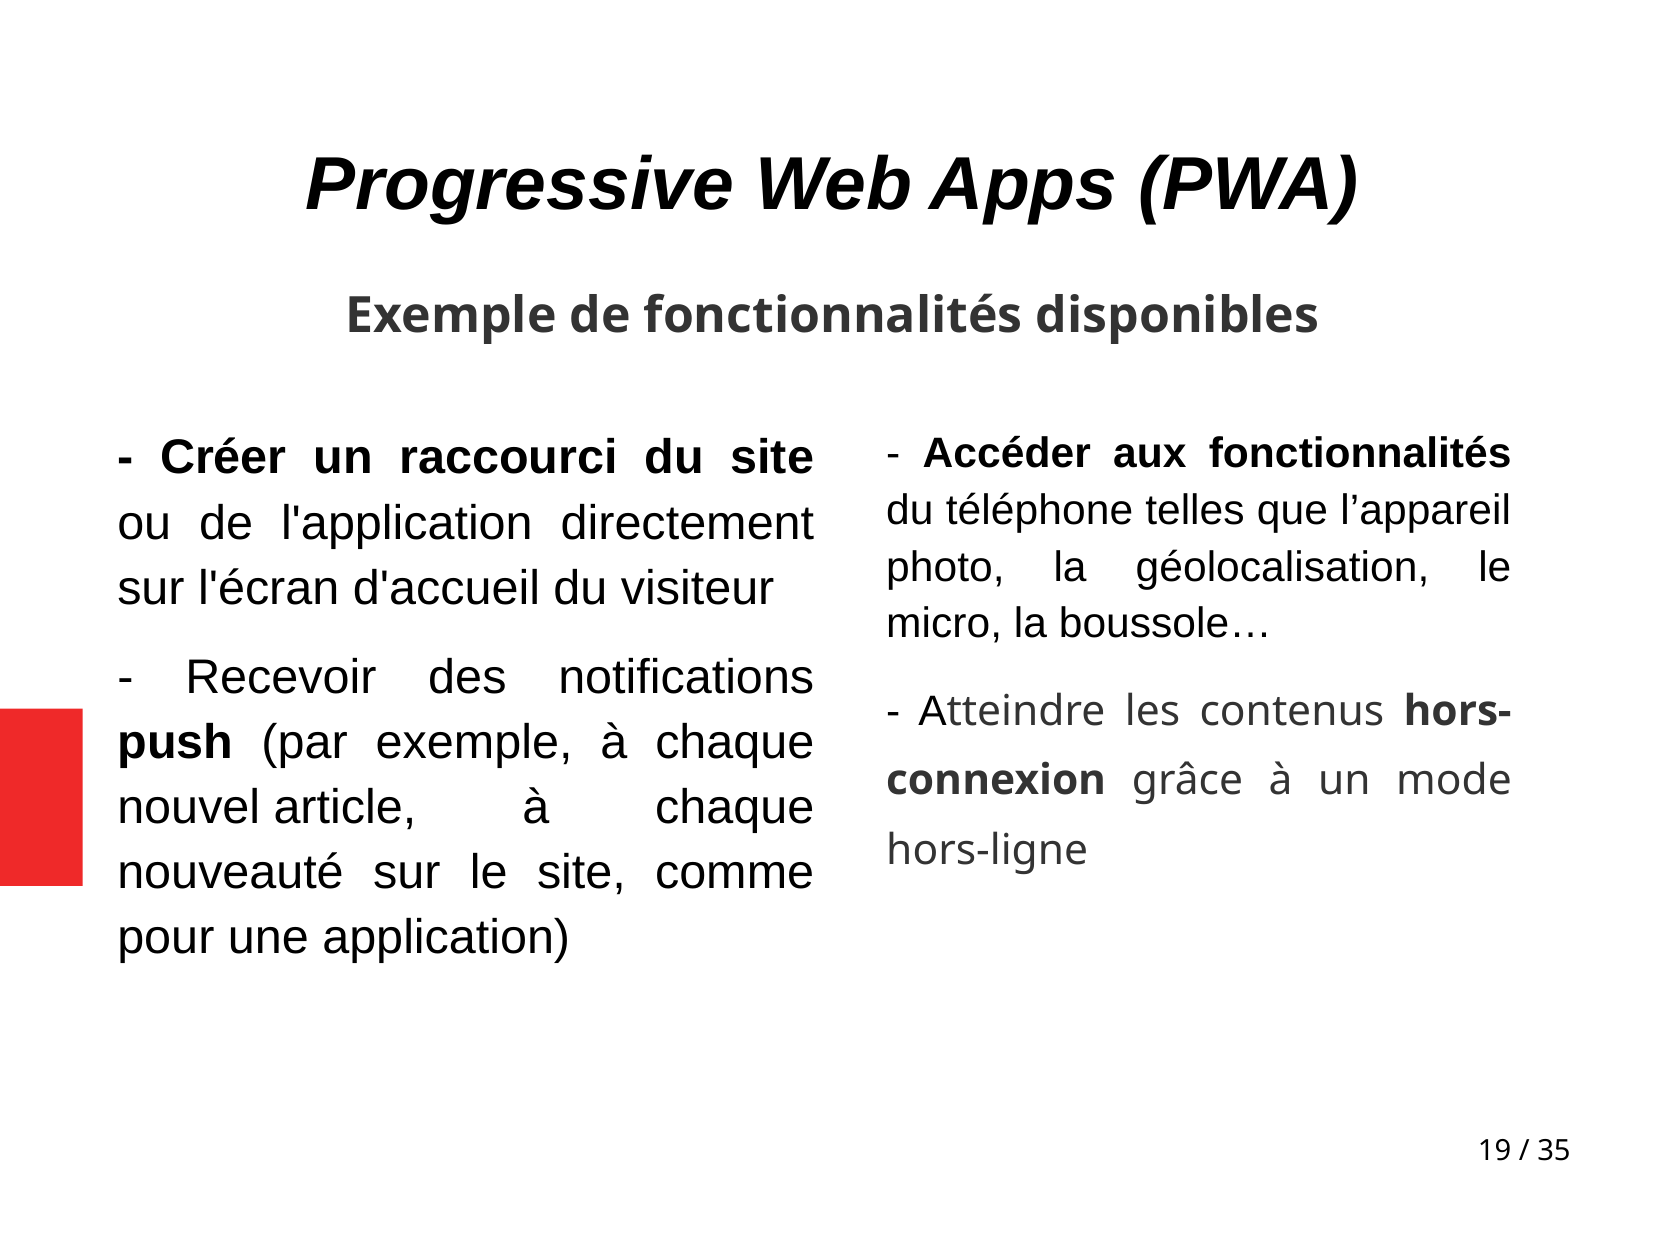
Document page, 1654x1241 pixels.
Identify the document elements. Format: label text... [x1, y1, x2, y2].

text_box Progressive Web Apps (PWA) [115, 134, 1550, 261]
title Exemple de fonctionnalités disponibles [129, 261, 1536, 396]
list - Accéder aux fonctionnalités du téléphone telles que l’appareil photo, la géolocalisation, le micro, la boussole… - Atteindre les contenus hors-connexion grâce à un mode hors-ligne [825, 419, 1512, 934]
list - Créer un raccourci du site ou de l'application directement sur l'écran d'accueil du visiteur - Recevoir des notifications push (par exemple, à chaque nouvel article, à chaque nouveauté sur le site, comme pour une application) [117, 419, 815, 969]
